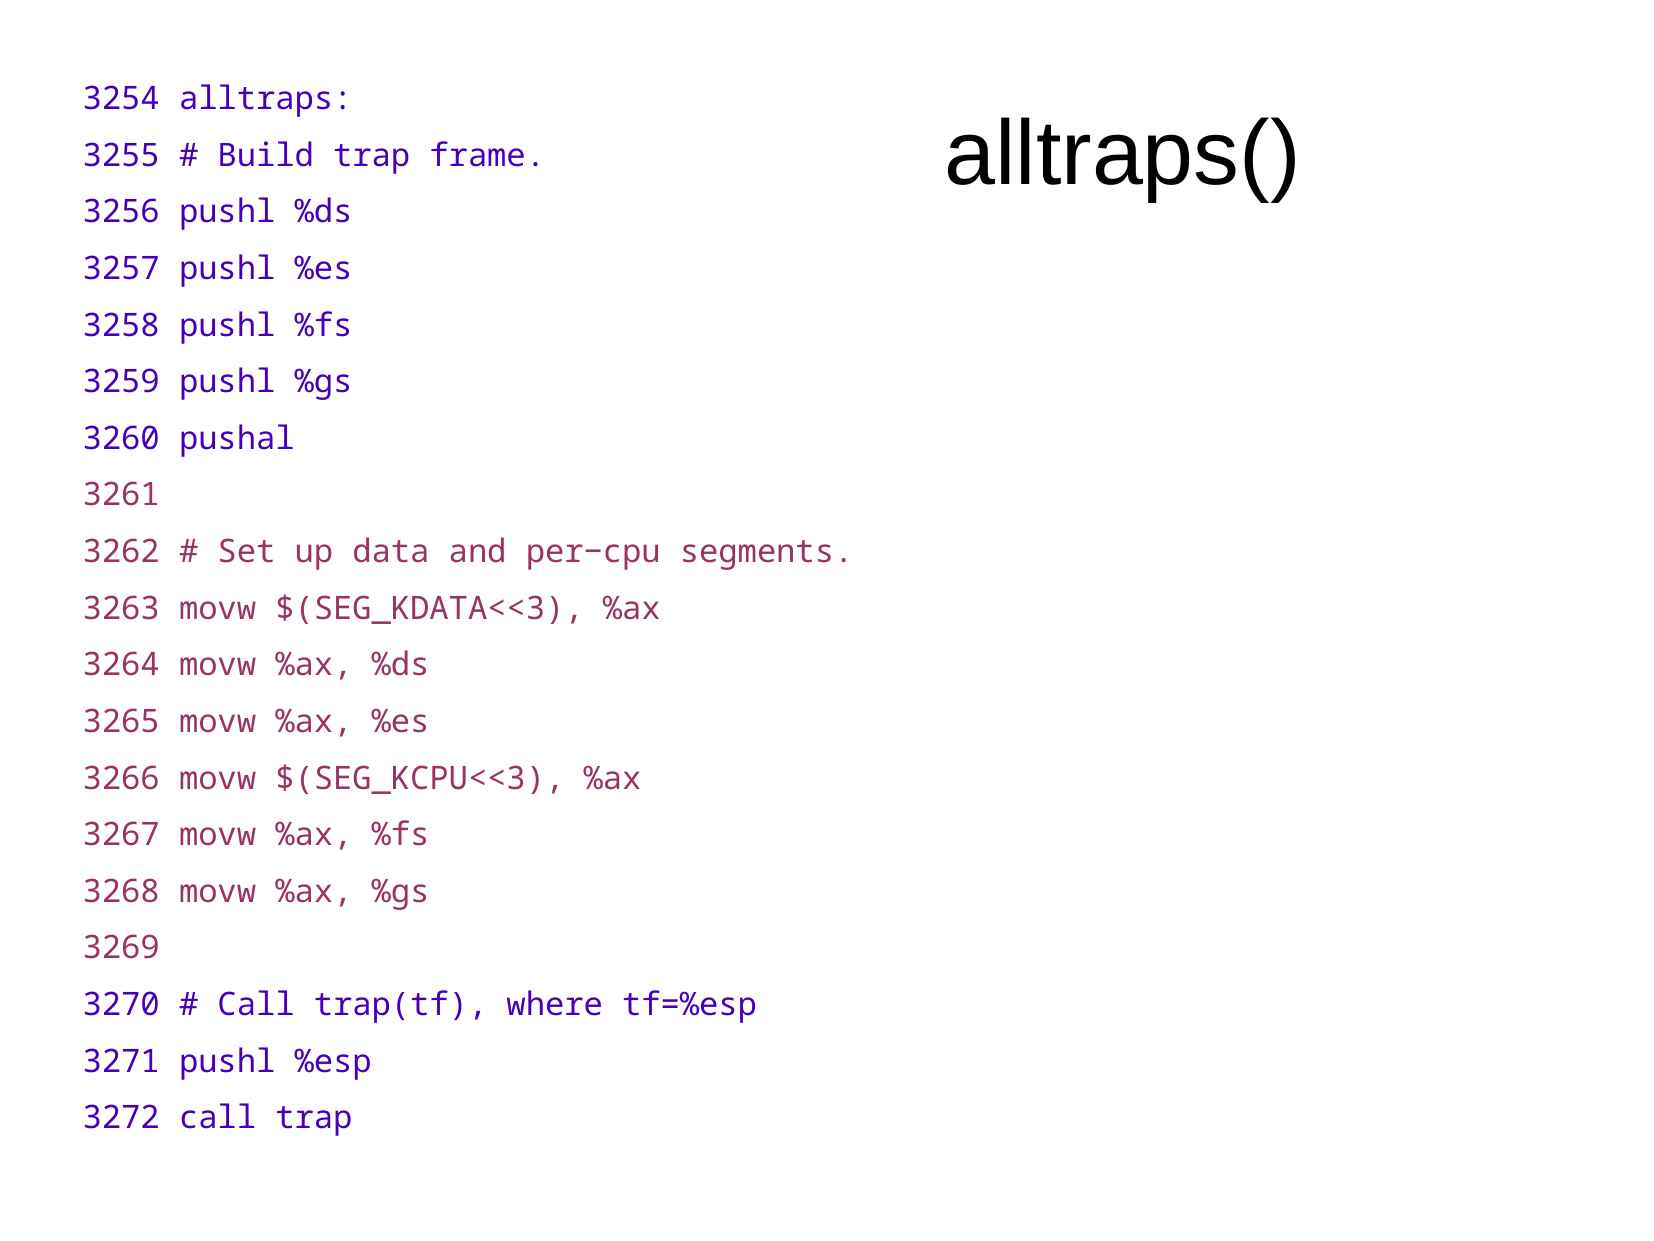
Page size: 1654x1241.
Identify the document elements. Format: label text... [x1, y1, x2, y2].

title alltraps() [675, 49, 1571, 257]
list 3254 alltraps: 3255 # Build trap frame. 3256 pushl %ds 3257 pushl %es 3258 pushl %fs 3259 pushl %gs 3260 pushal 3261 3262 # Set up data and per−cpu segments. 3263 movw $(SEG_KDATA<<3), %ax 3264 movw %ax, %ds 3265 movw %ax, %es 3266 movw $(SEG_KCPU<<3), %ax 3267 movw %ax, %fs 3268 movw %ax, %gs 3269 3270 # Call trap(tf), where tf=%esp 3271 pushl %esp 3272 call trap [82, 75, 1571, 1163]
